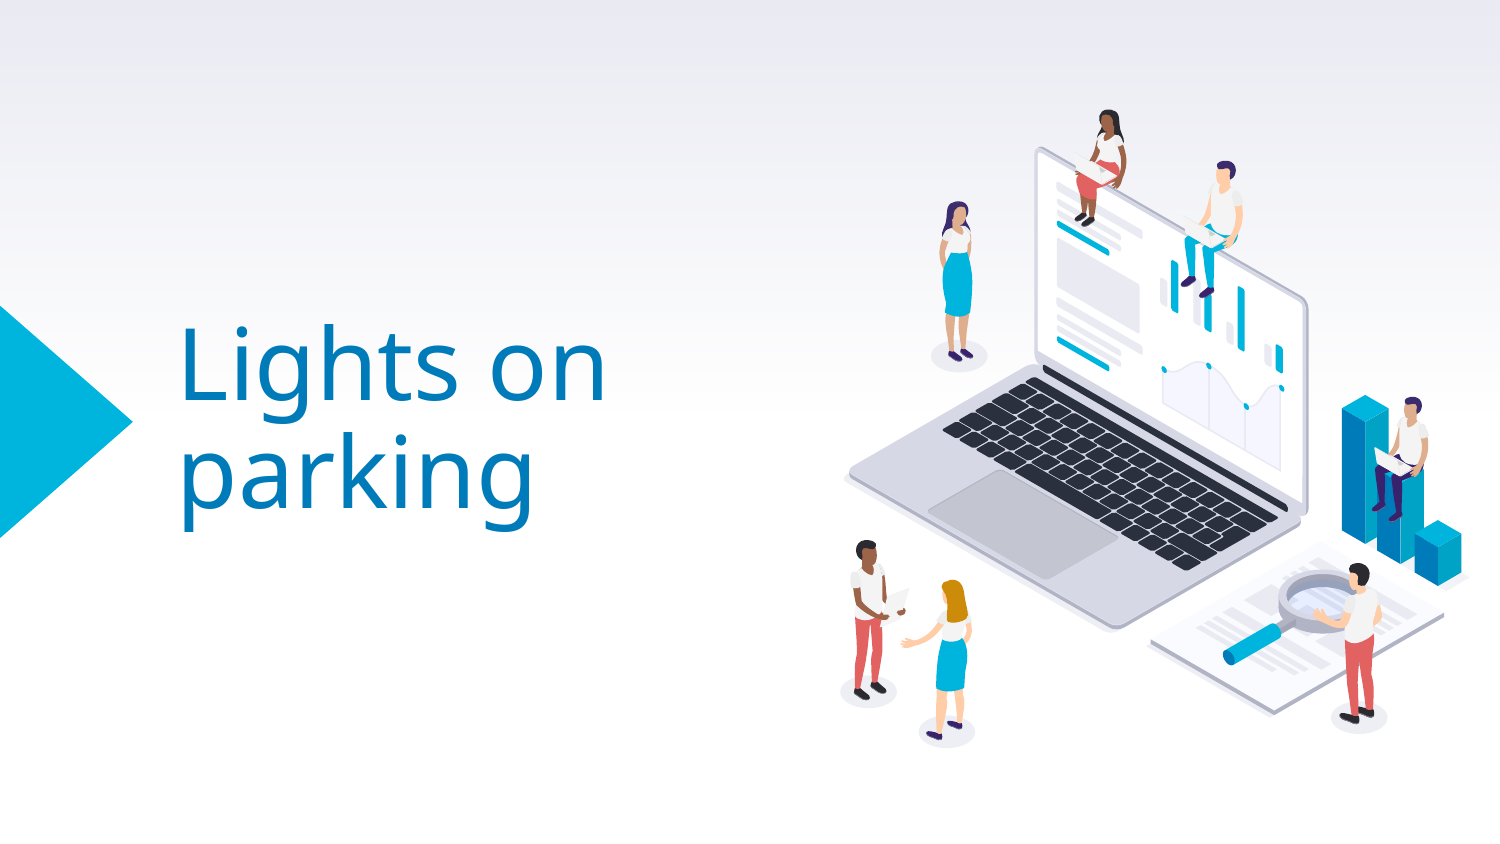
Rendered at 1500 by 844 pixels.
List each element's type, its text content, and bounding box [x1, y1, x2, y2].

text_box [900, 579, 976, 749]
text_box [1341, 394, 1470, 592]
title Lights on parking [176, 305, 991, 538]
text_box [1146, 541, 1445, 734]
text_box [942, 109, 1309, 633]
text_box [840, 540, 910, 709]
text_box [939, 201, 973, 305]
